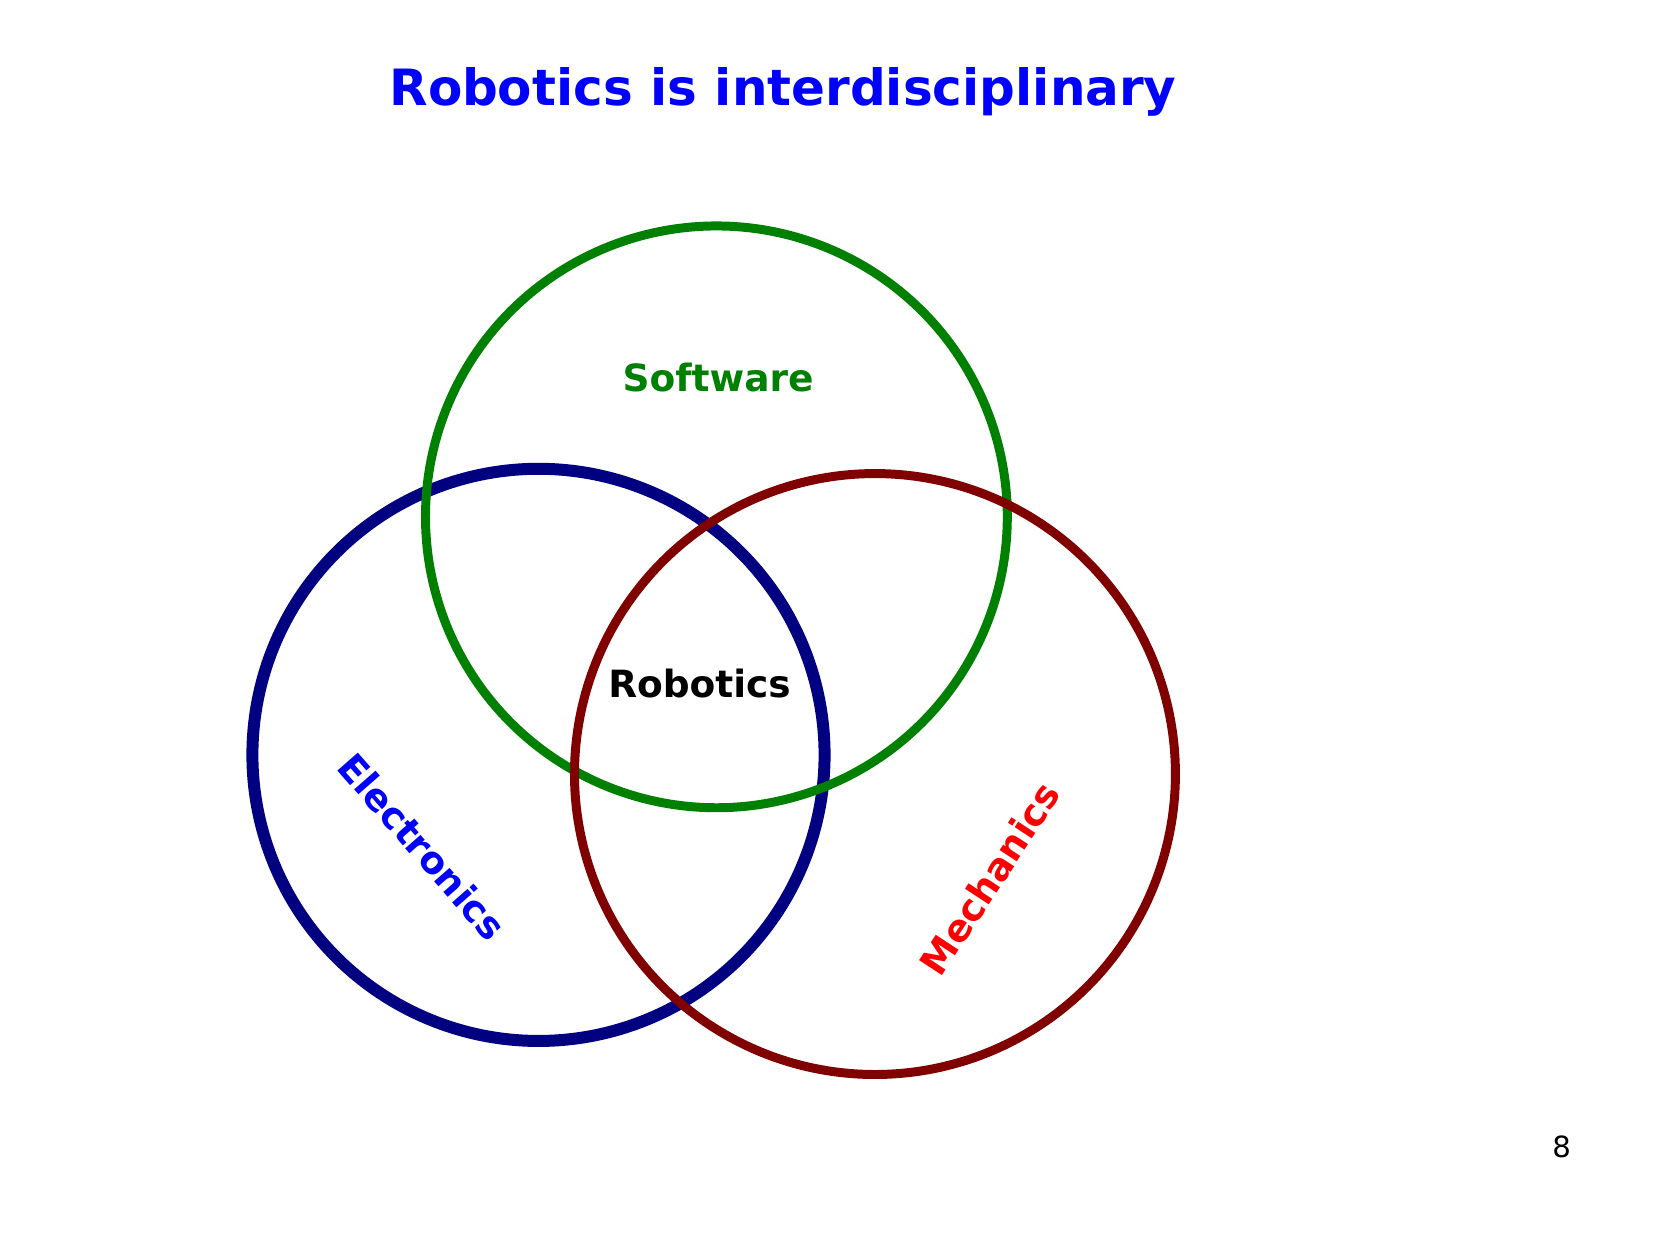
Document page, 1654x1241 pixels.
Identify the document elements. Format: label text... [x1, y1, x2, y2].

text_box Electronics [313, 730, 530, 966]
text_box Software [607, 349, 829, 409]
text_box Mechanics [897, 758, 1084, 1000]
text_box Robotics [593, 655, 806, 714]
text_box Robotics is interdisciplinary [374, 51, 1192, 125]
